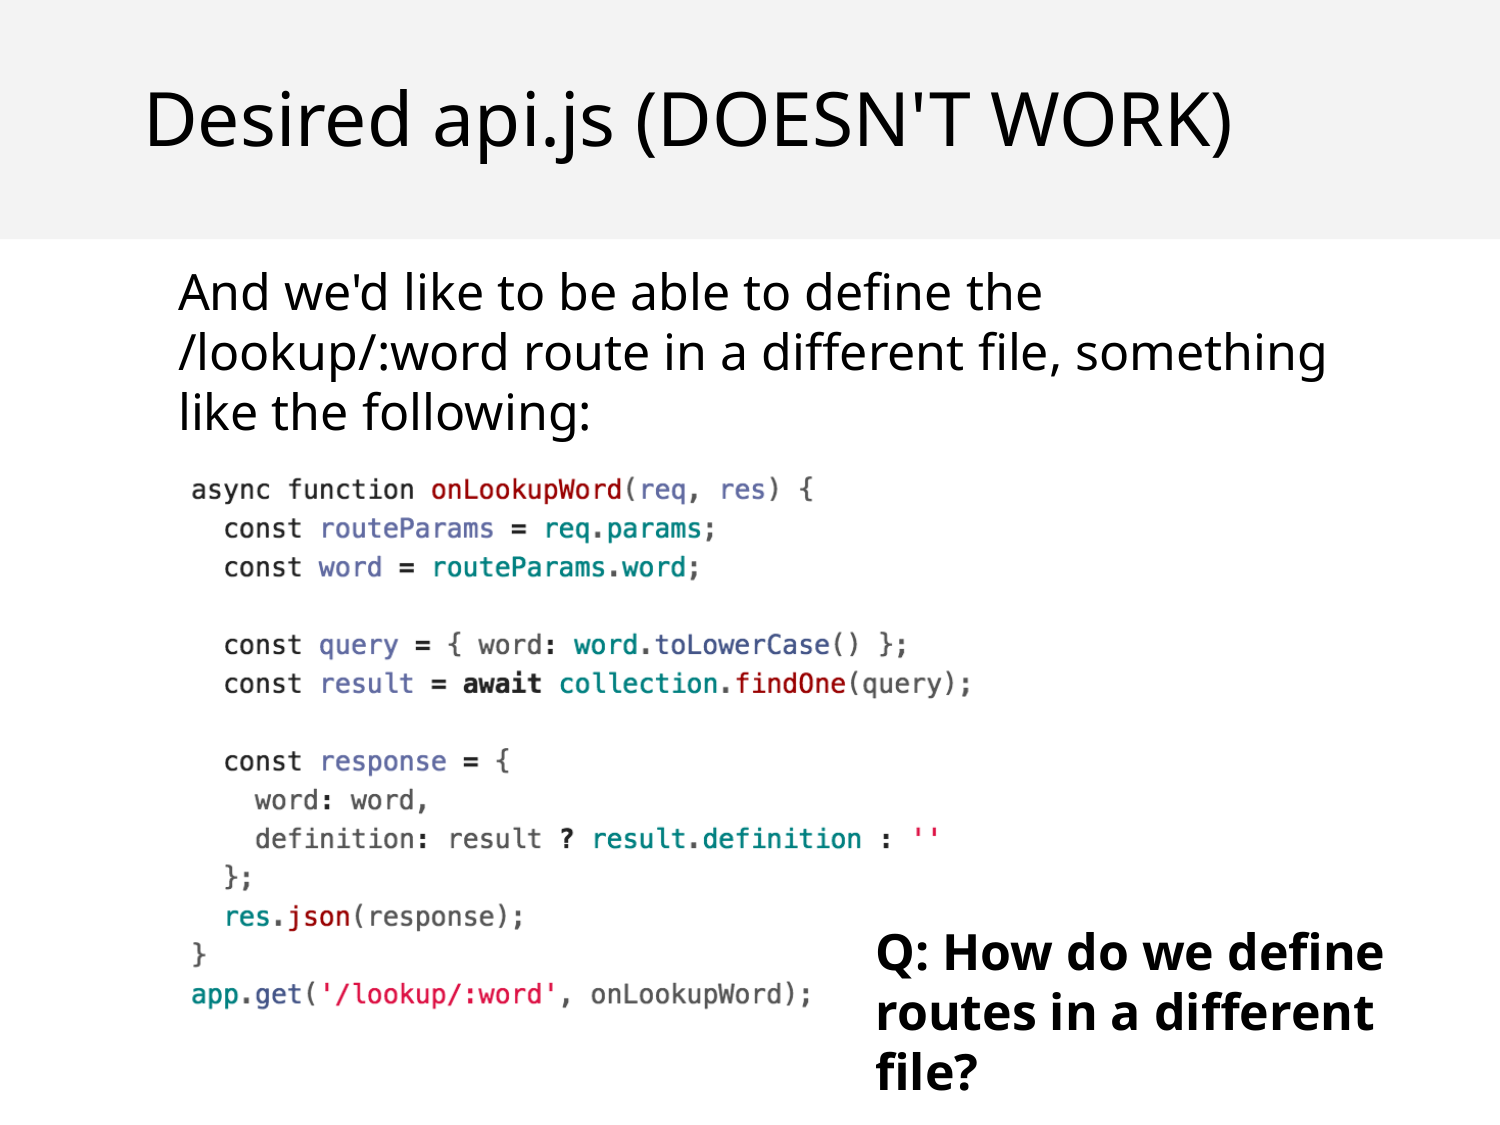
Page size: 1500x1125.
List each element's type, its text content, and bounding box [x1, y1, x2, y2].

title Desired api.js (DOESN'T WORK) [128, 56, 1372, 183]
picture [175, 460, 992, 1030]
text_box Q: How do we define routes in a different file? [860, 905, 1467, 1076]
text_box And we'd like to be able to define the /lookup/:word route in a different file, something like the following: [163, 245, 1368, 387]
